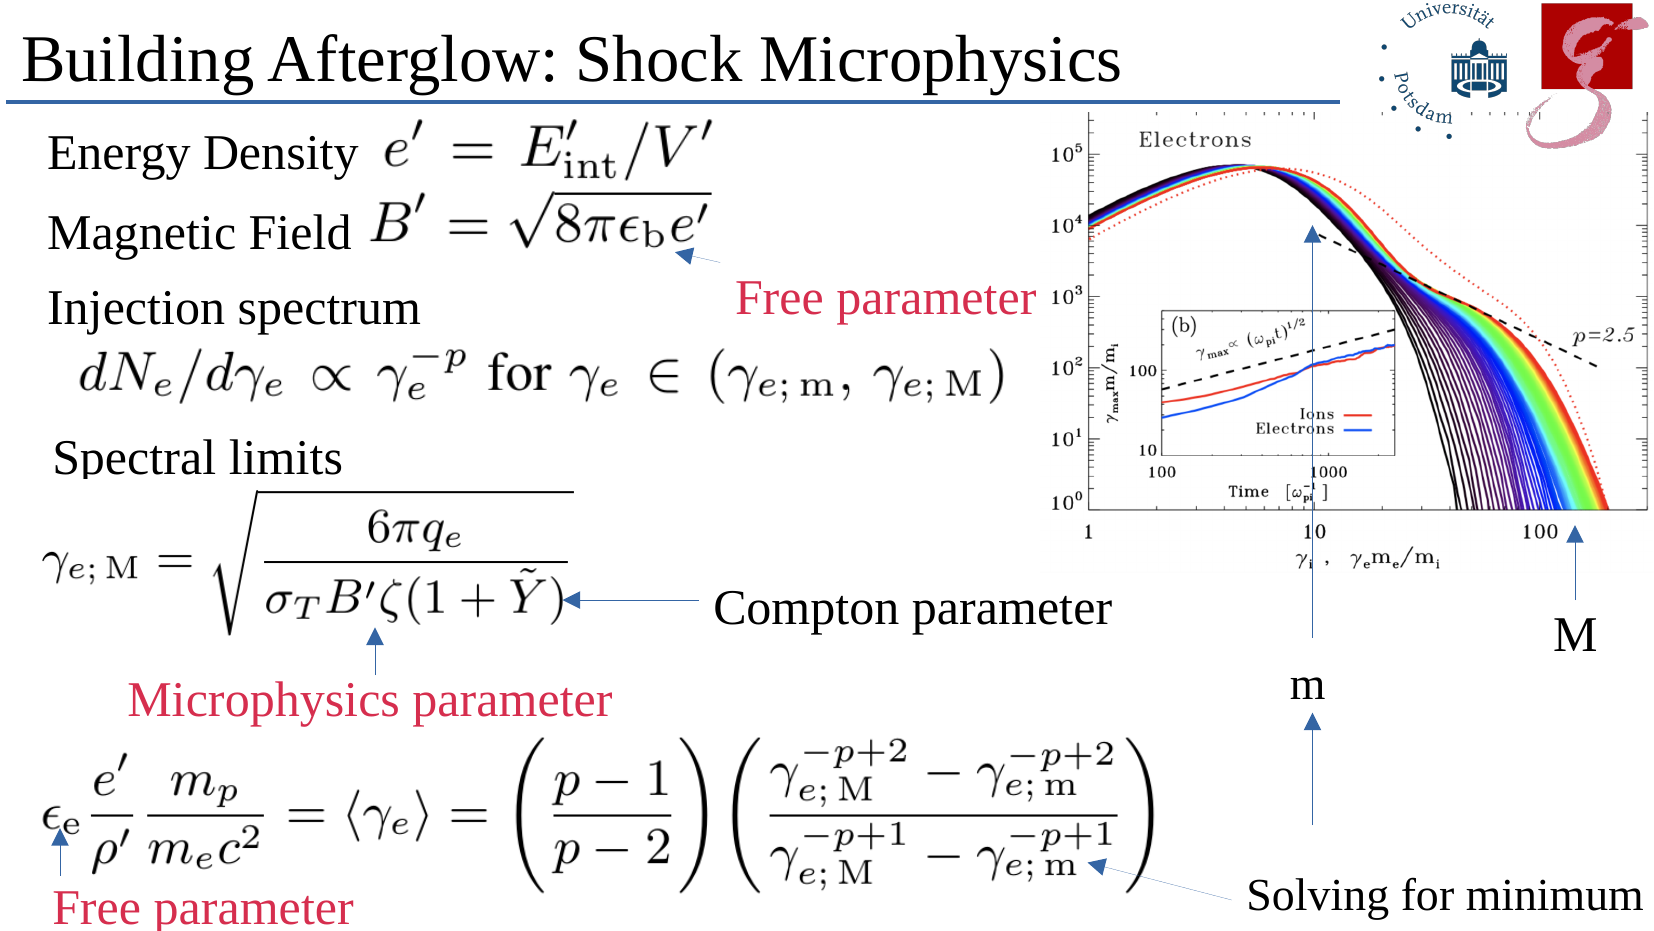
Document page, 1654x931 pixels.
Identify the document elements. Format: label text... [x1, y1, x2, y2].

picture [37, 479, 582, 638]
picture [364, 112, 721, 253]
text_box Energy Density [32, 117, 376, 183]
text_box Magnetic Field [32, 197, 365, 263]
text_box Spectral limits [37, 422, 358, 479]
text_box Microphysics parameter [112, 664, 623, 730]
text_box Free parameter [720, 262, 1051, 328]
picture [1040, 0, 1654, 573]
text_box Compton parameter [698, 572, 1126, 638]
text_box M [1538, 600, 1613, 676]
text_box Free parameter [37, 872, 368, 931]
picture [75, 337, 1013, 414]
text_box m [1275, 651, 1341, 713]
text_box Injection spectrum [32, 272, 435, 338]
picture [37, 729, 1163, 901]
title Building Afterglow: Shock Microphysics [20, 0, 1375, 118]
text_box Solving for minimum [1231, 862, 1654, 924]
